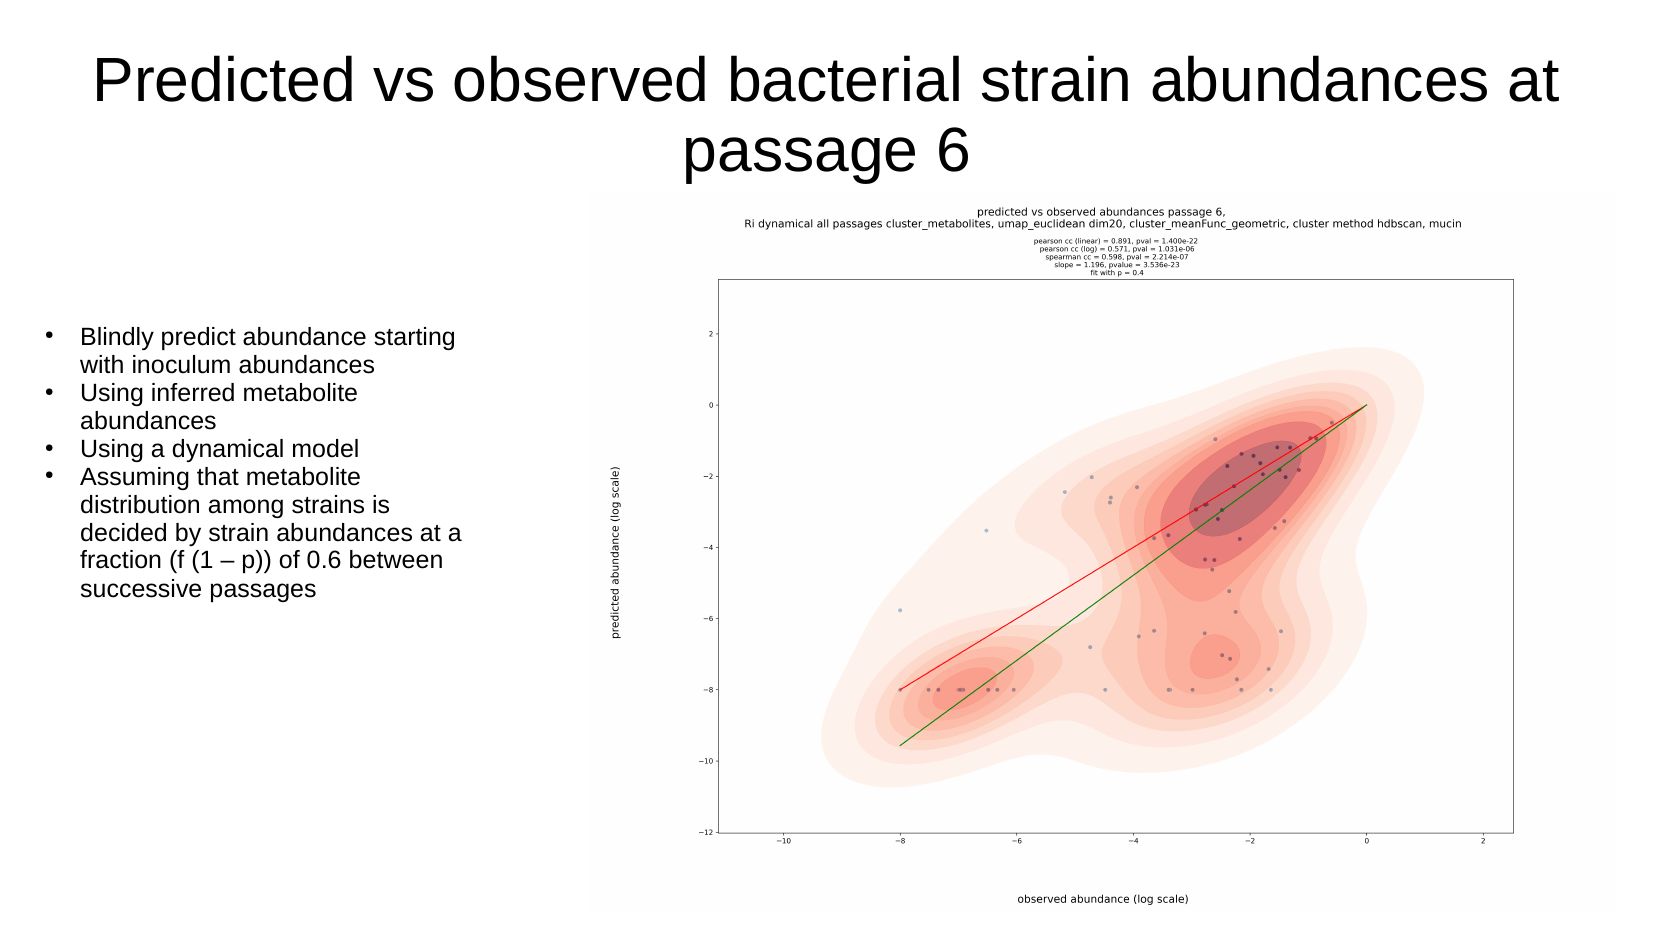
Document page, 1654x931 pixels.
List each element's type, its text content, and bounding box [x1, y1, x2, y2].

text_box Blindly predict abundance starting with inoculum abundances Using inferred metabolite abundances Using a dynamical model Assuming that metabolite distribution among strains is decided by strain abundances at a fraction (f (1 – p)) of 0.6 between successive passages [30, 315, 491, 661]
picture [590, 193, 1616, 912]
title Predicted vs observed bacterial strain abundances at passage 6 [82, 37, 1571, 193]
